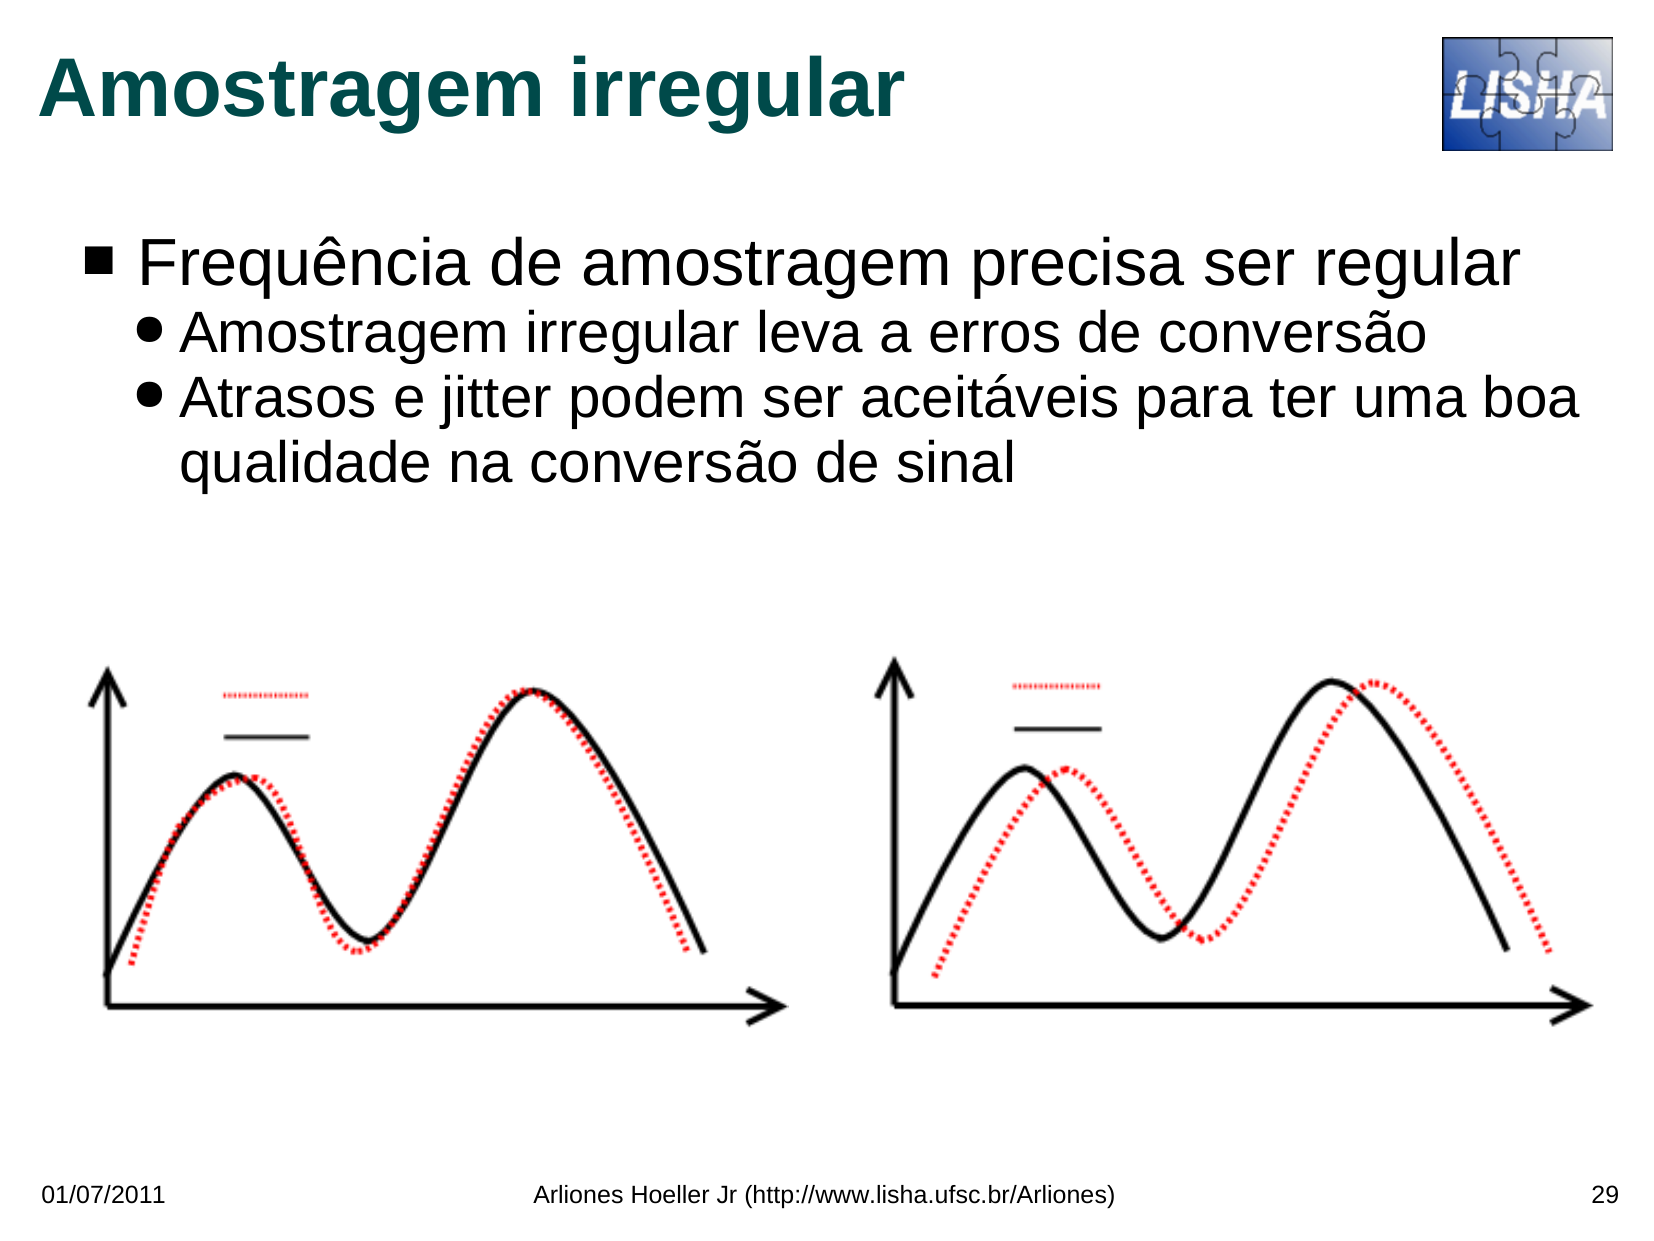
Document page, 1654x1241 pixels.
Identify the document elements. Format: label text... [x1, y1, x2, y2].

title Amostragem irregular [37, 37, 1426, 151]
picture [860, 653, 1596, 1040]
picture [1442, 37, 1613, 151]
list Frequência de amostragem precisa ser regular Amostragem irregular leva a erros de conversão Atrasos e jitter podem ser aceitáveis para ter uma boa qualidade na conversão de sinal [37, 225, 1613, 601]
picture [74, 663, 789, 1040]
